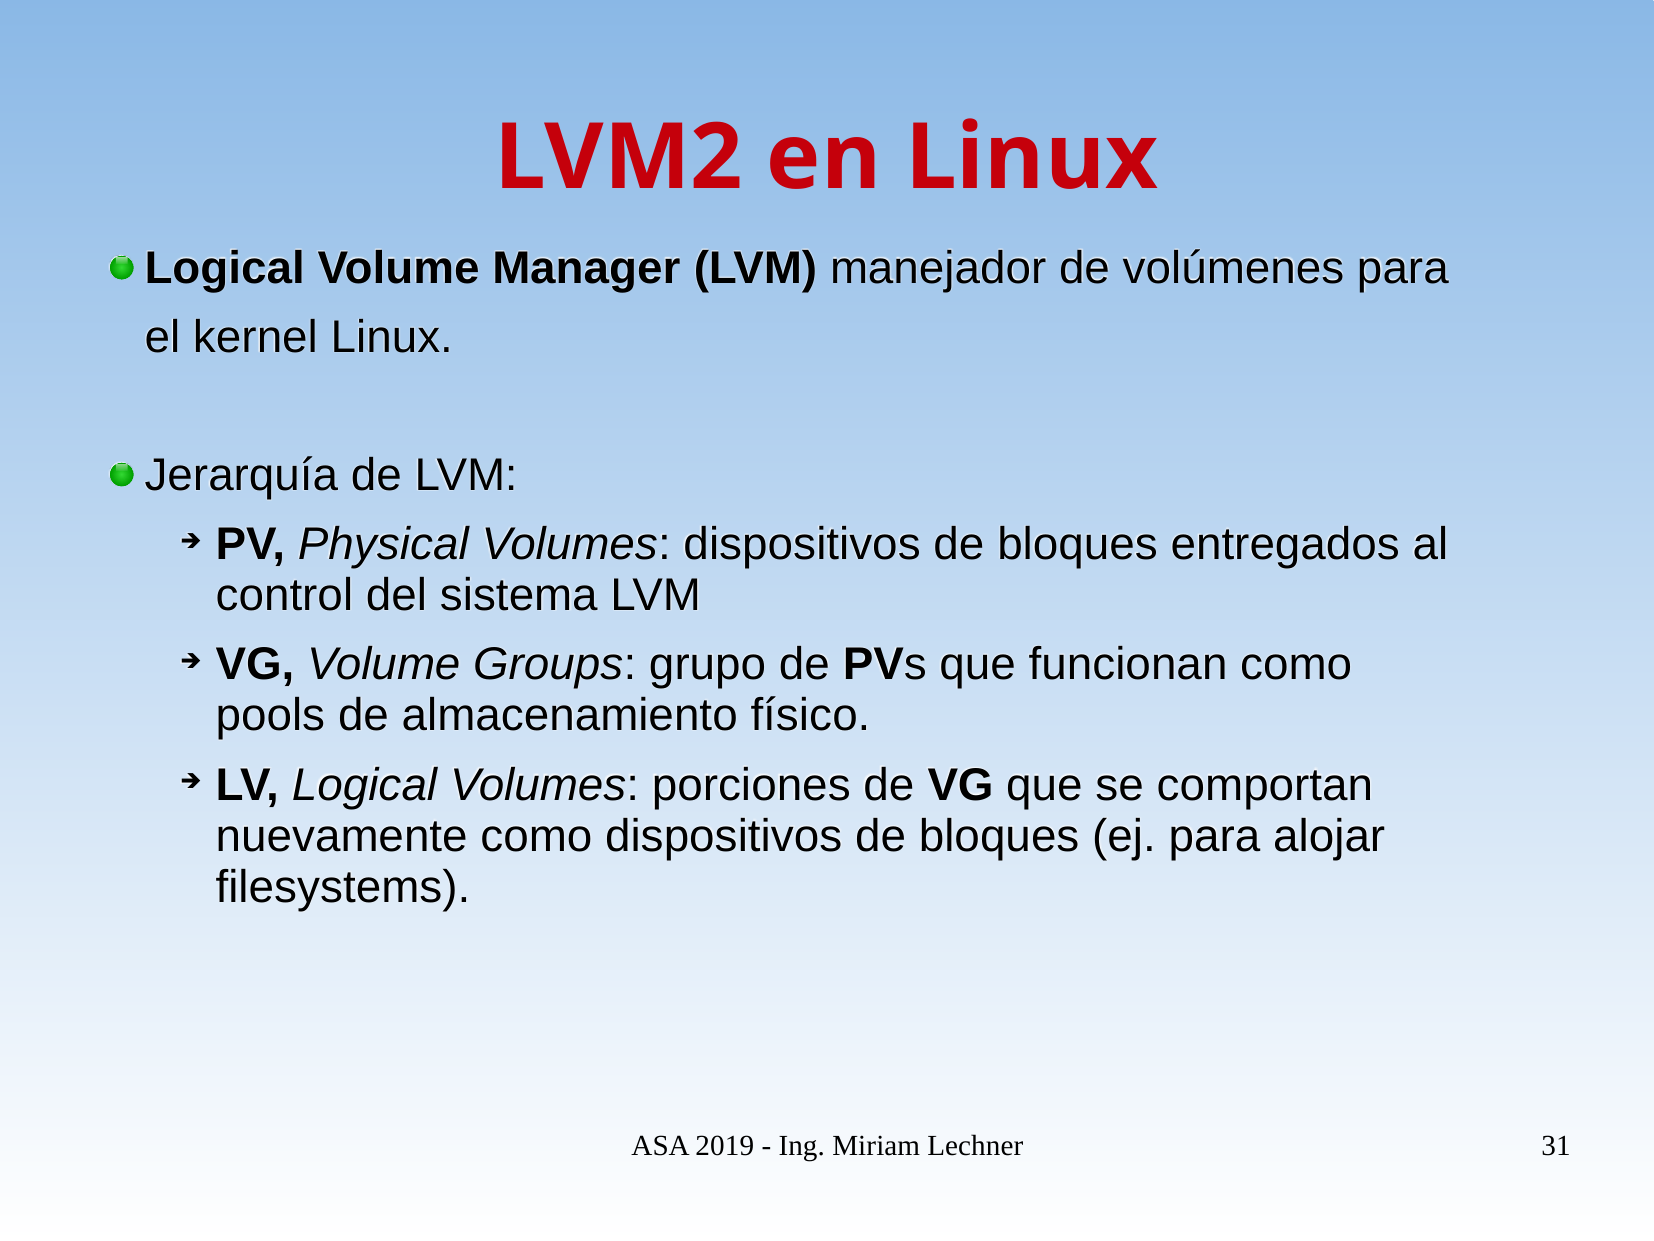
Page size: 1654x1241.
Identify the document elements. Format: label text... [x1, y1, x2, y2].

text_box Logical Volume Manager (LVM) manejador de volúmenes para el kernel Linux. Jerarquía de LVM: PV, Physical Volumes: dispositivos de bloques entregados al control del sistema LVM VG, Volume Groups: grupo de PVs que funcionan como pools de almacenamiento físico. LV, Logical Volumes: porciones de VG que se comportan nuevamente como dispositivos de bloques (ej. para alojar filesystems). [94, 234, 1593, 1159]
title LVM2 en Linux [82, 49, 1571, 257]
